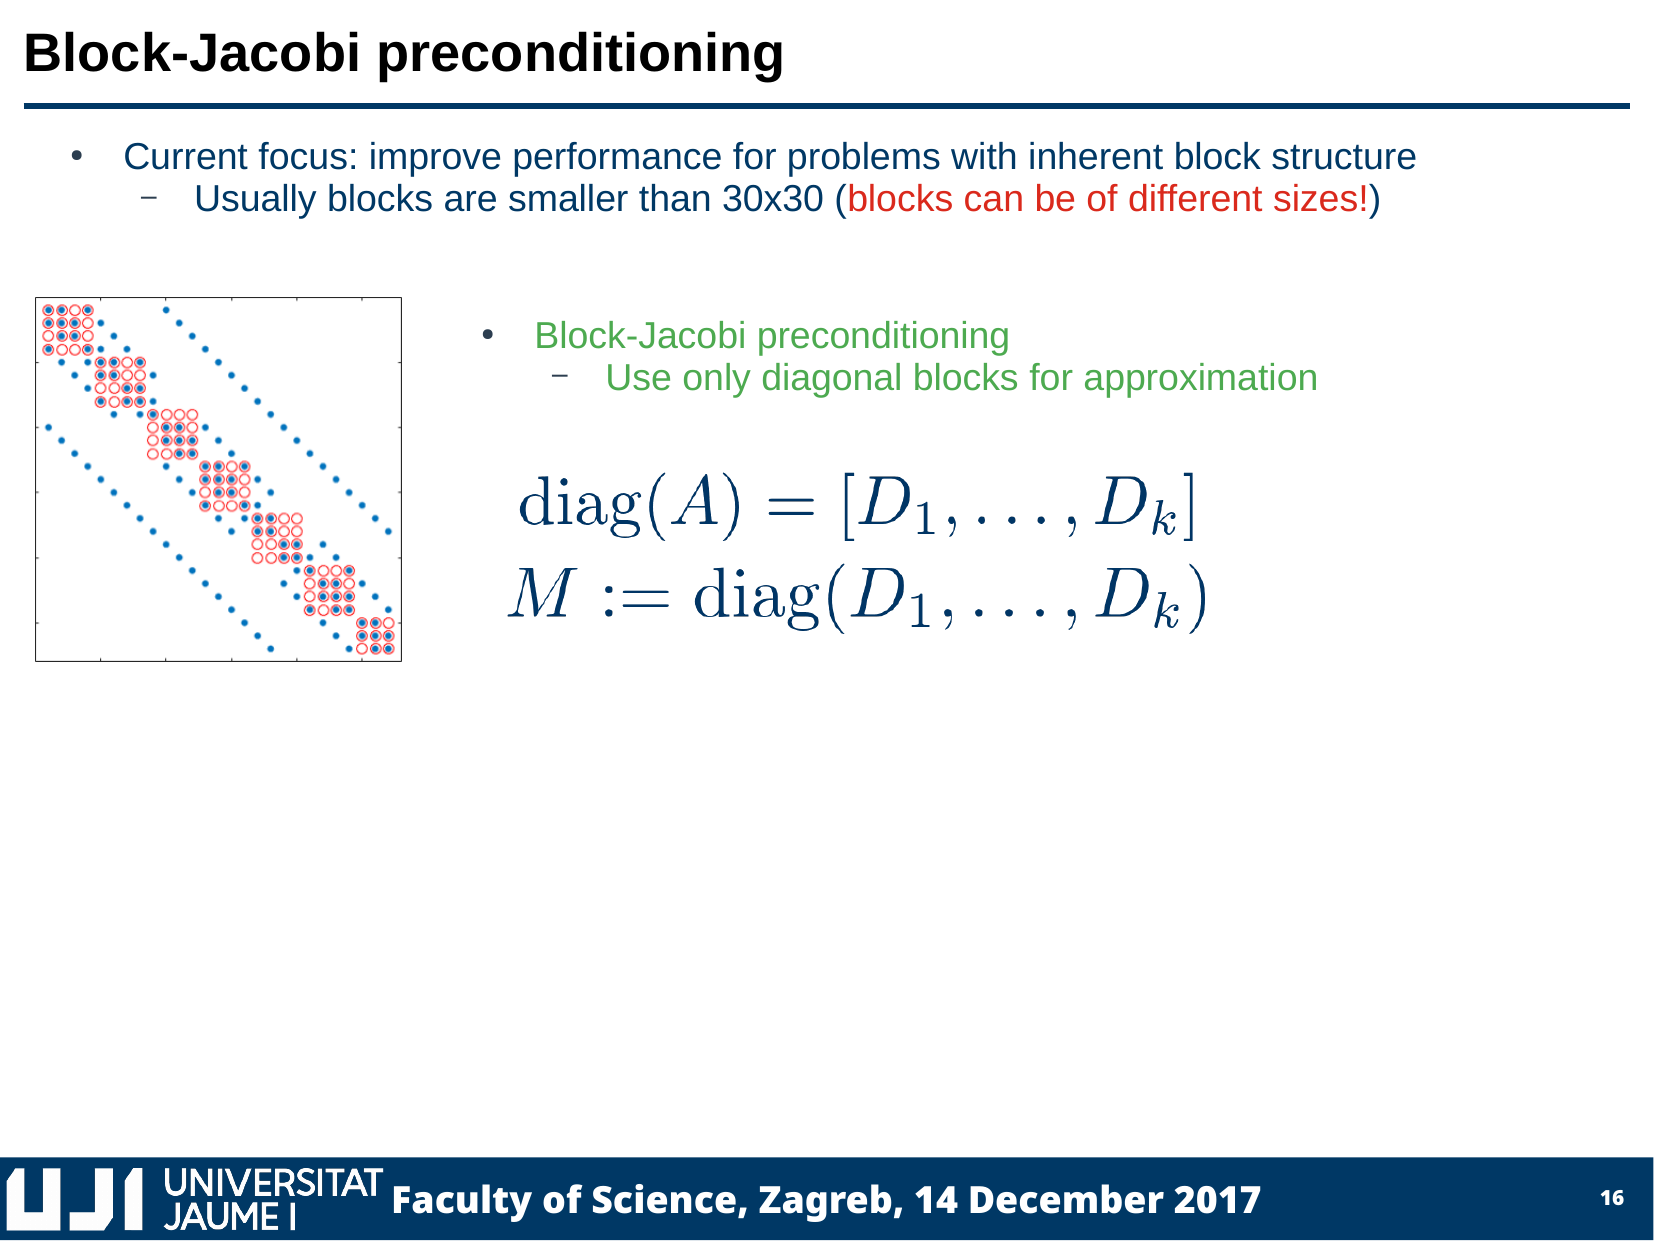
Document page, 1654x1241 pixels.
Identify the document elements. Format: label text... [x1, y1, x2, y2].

title Block-Jacobi preconditioning [23, 0, 1630, 107]
text_box Current focus: improve performance for problems with inherent block structure Usually blocks are smaller than 30x30 (blocks can be of different sizes!) [37, 128, 1583, 260]
picture [507, 563, 1205, 634]
picture [35, 297, 402, 662]
picture [0, 1158, 390, 1241]
text_box Block-Jacobi preconditioning Use only diagonal blocks for approximation [448, 307, 1424, 414]
picture [519, 472, 1193, 541]
